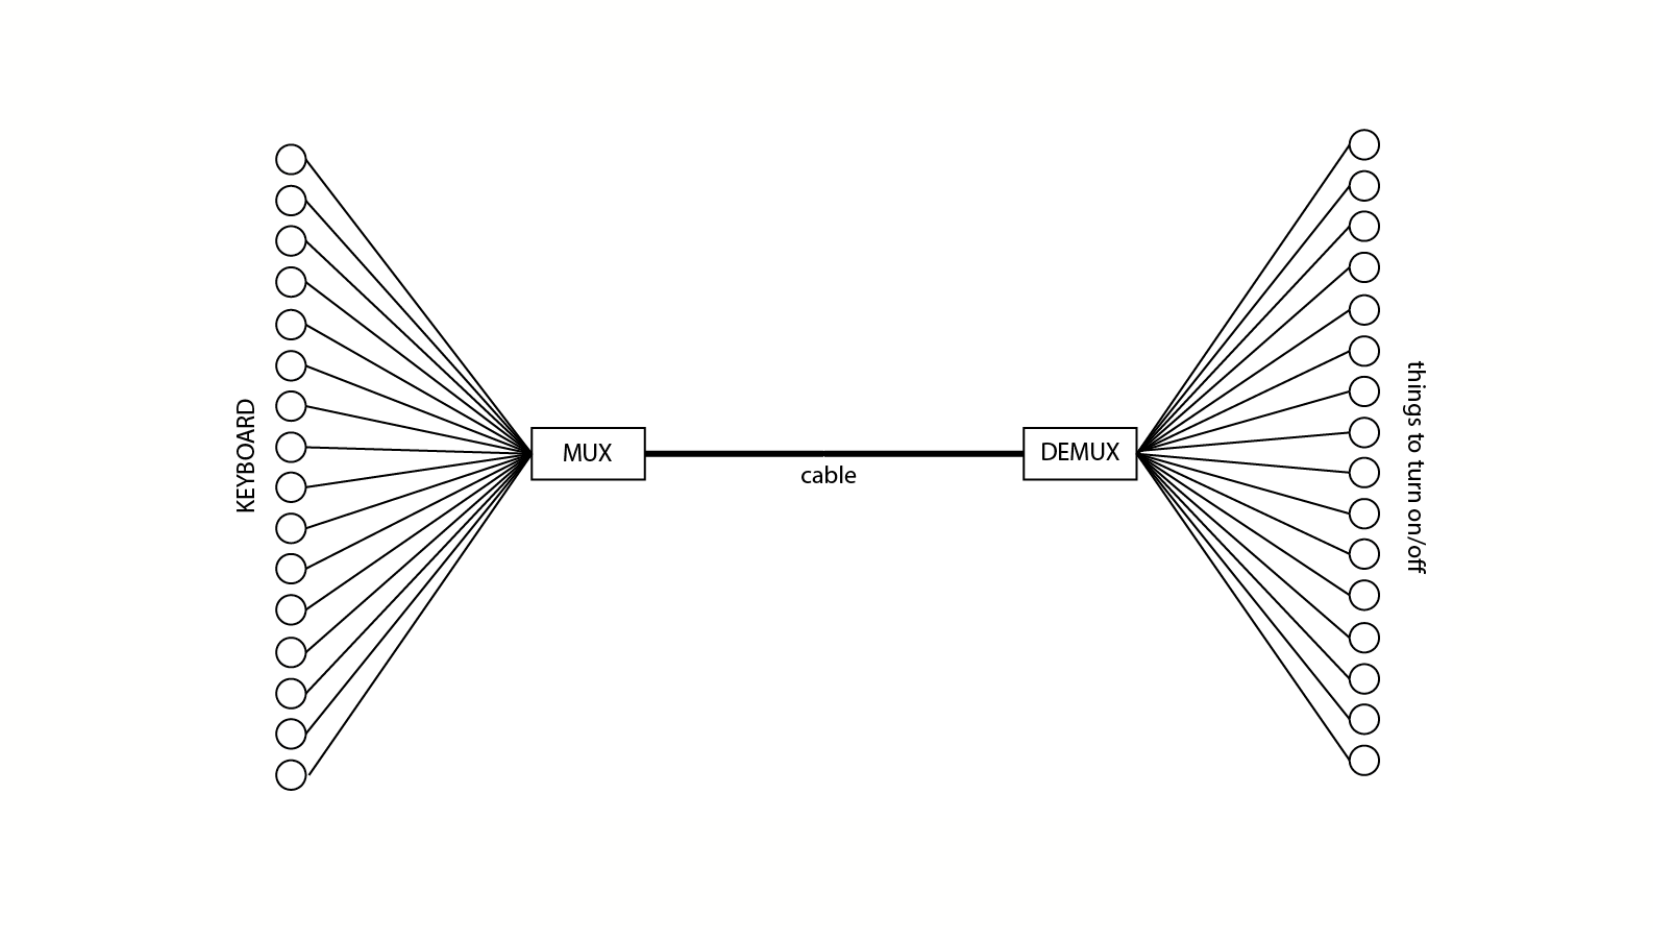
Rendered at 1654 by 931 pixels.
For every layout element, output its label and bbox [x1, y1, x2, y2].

picture [199, 111, 1452, 818]
